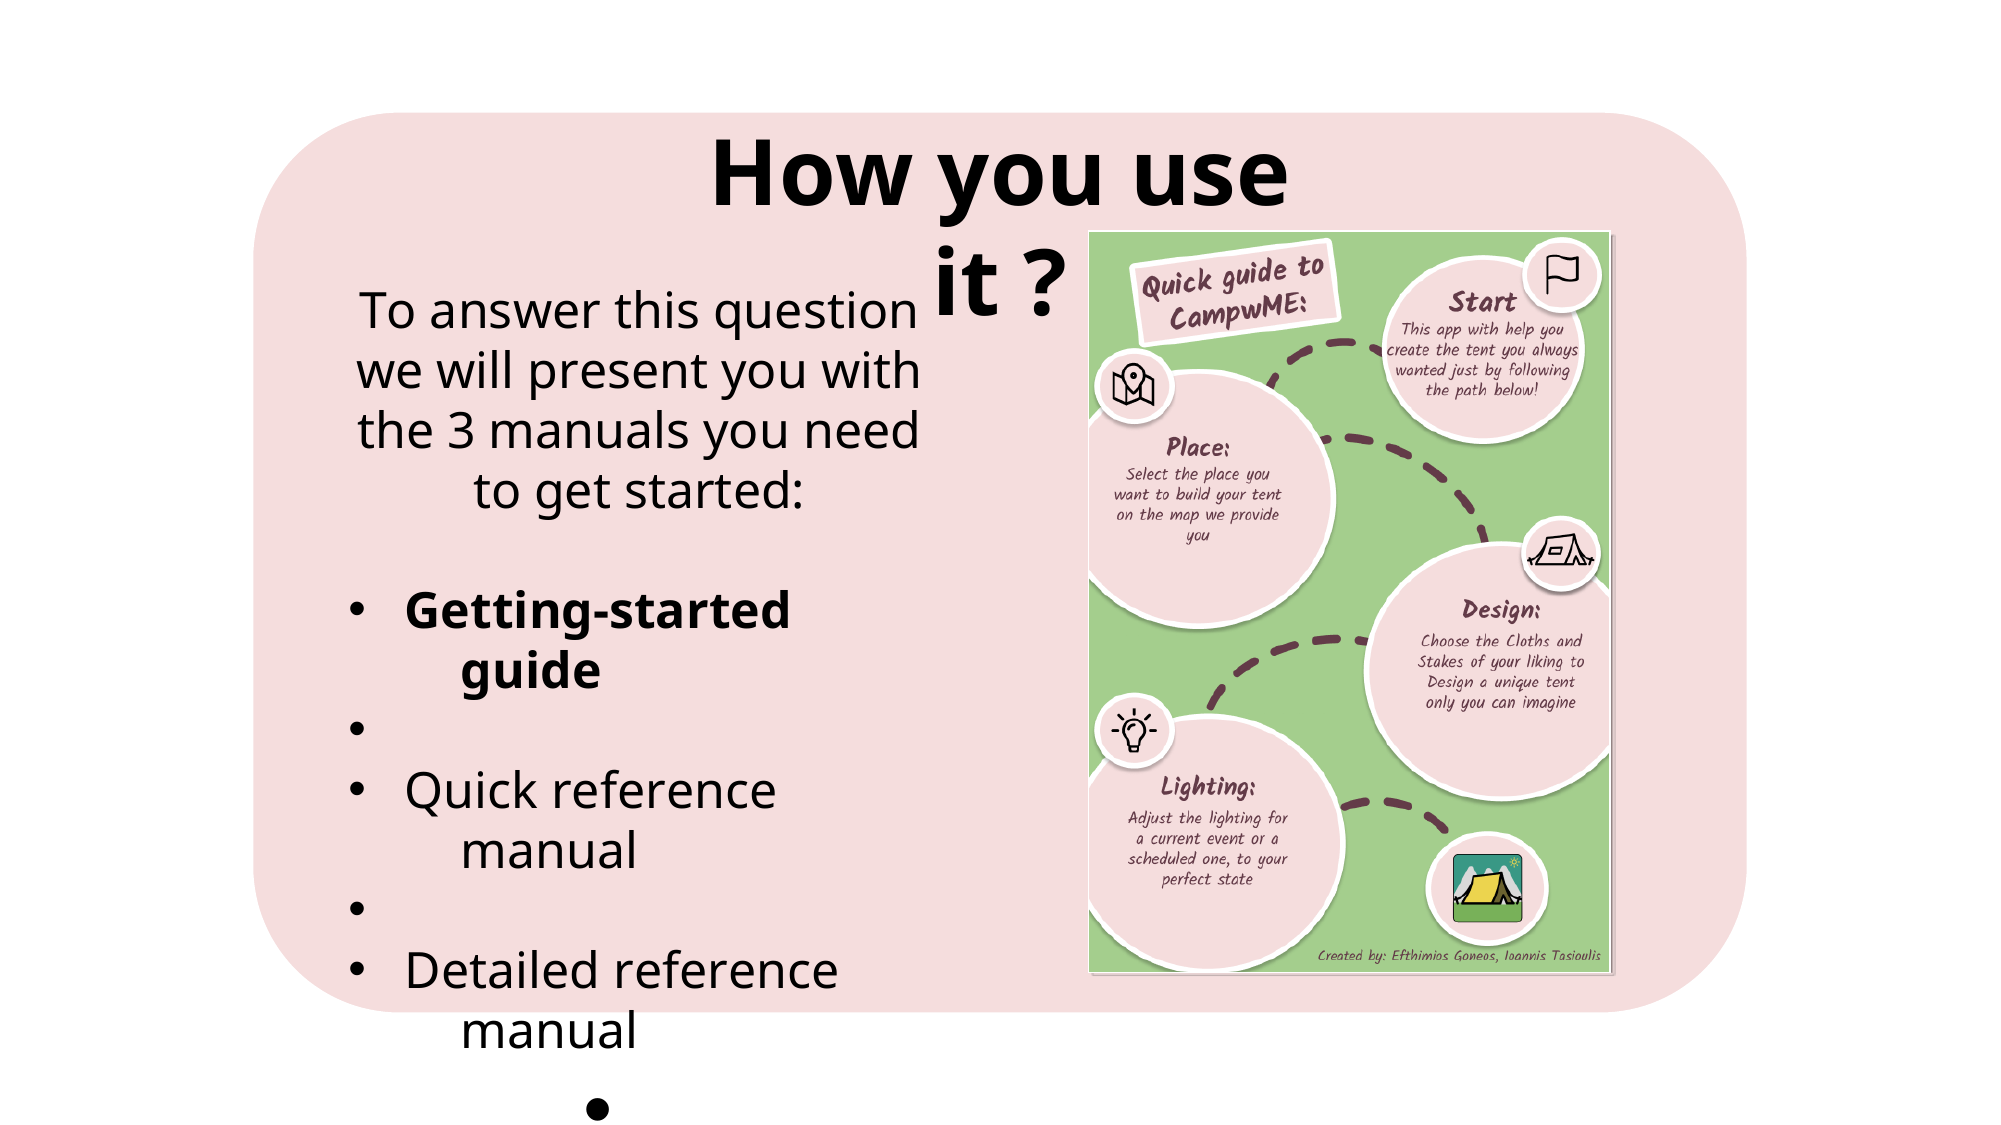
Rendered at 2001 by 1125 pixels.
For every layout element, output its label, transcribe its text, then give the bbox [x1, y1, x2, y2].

text_box To answer this question we will present you with the 3 manuals you need to get started: Getting-started guide Quick reference manual Detailed reference manual [333, 271, 946, 933]
picture [1089, 232, 1610, 972]
text_box [247, 106, 1753, 1019]
text_box How you use it ? [693, 106, 1307, 233]
